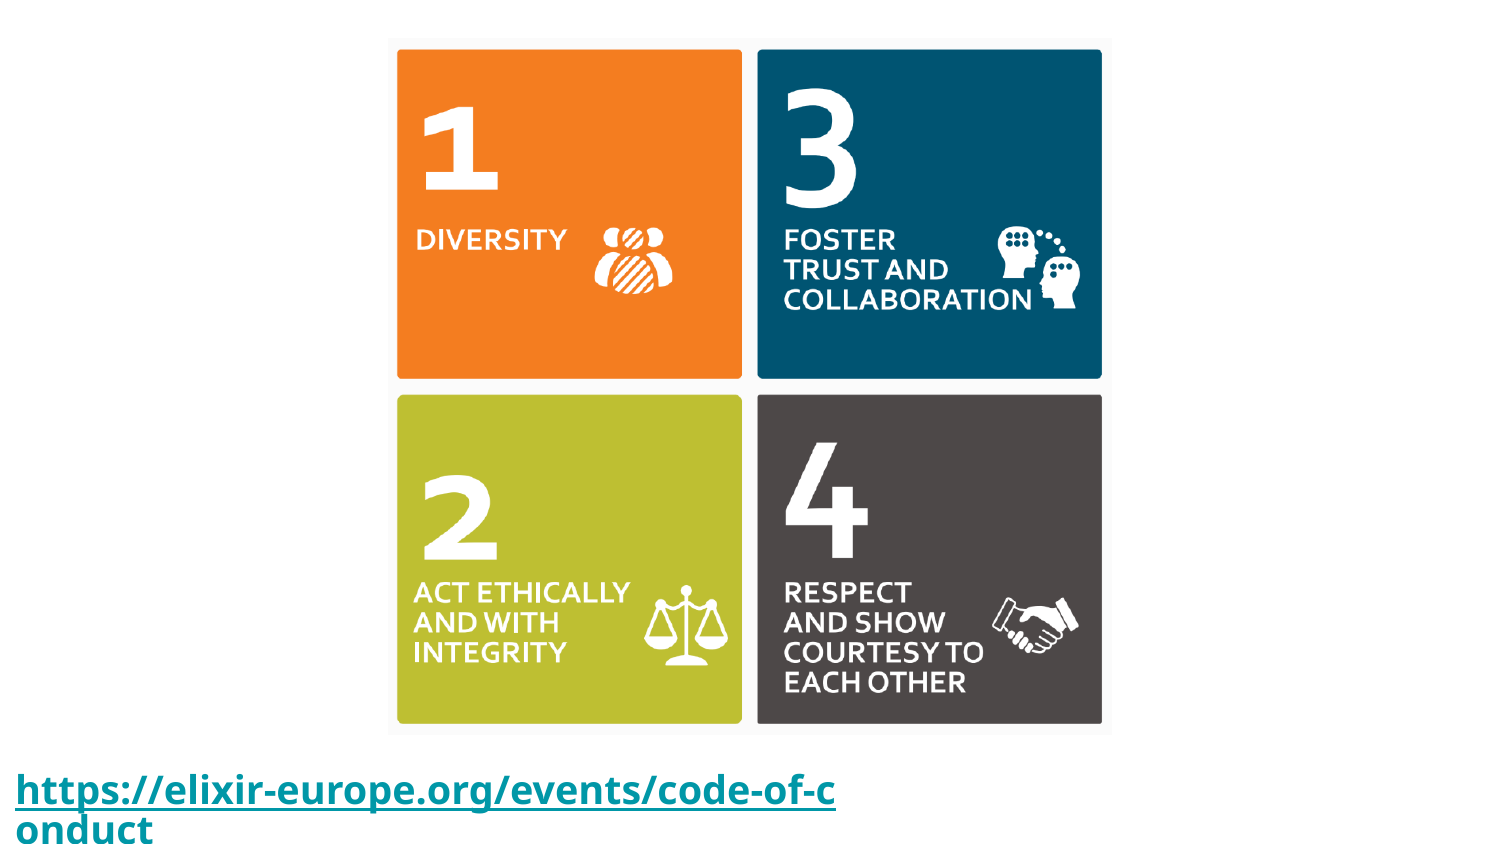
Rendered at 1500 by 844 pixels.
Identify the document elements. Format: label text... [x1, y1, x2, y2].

picture [388, 38, 1112, 735]
text_box https://elixir-europe.org/events/code-of-conduct [0, 750, 861, 844]
